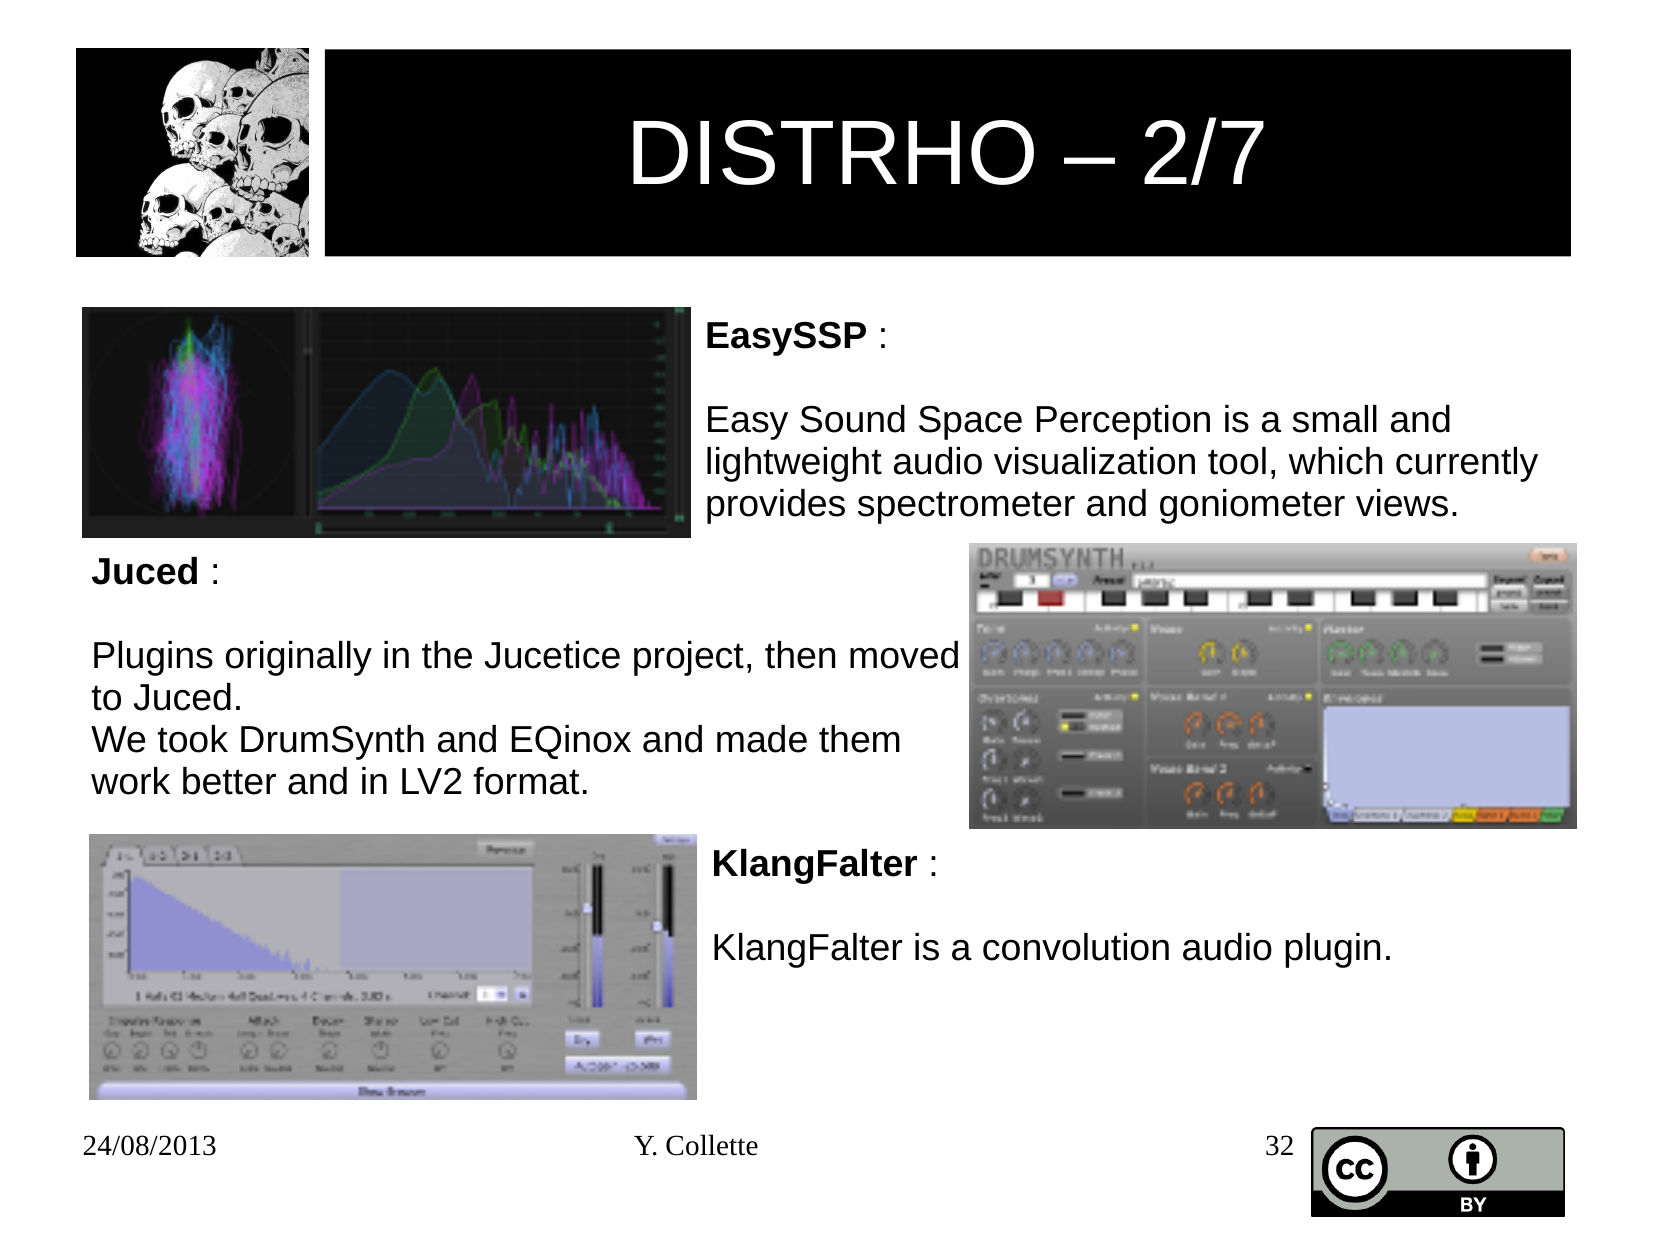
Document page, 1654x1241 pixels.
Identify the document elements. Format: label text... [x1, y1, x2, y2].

title DISTRHO – 2/7 [324, 49, 1571, 257]
picture [1311, 1127, 1565, 1217]
text_box EasySSP : Easy Sound Space Perception is a small and lightweight audio visualization tool, which currently provides spectrometer and goniometer views. [690, 307, 1560, 532]
text_box KlangFalter : KlangFalter is a convolution audio plugin. [696, 834, 1571, 976]
picture [89, 834, 697, 1100]
picture [969, 543, 1577, 829]
picture [76, 48, 309, 257]
text_box Juced : Plugins originally in the Jucetice project, then moved to Juced. We took DrumSynth and EQinox and made them work better and in LV2 format. [76, 543, 981, 815]
picture [82, 307, 691, 538]
